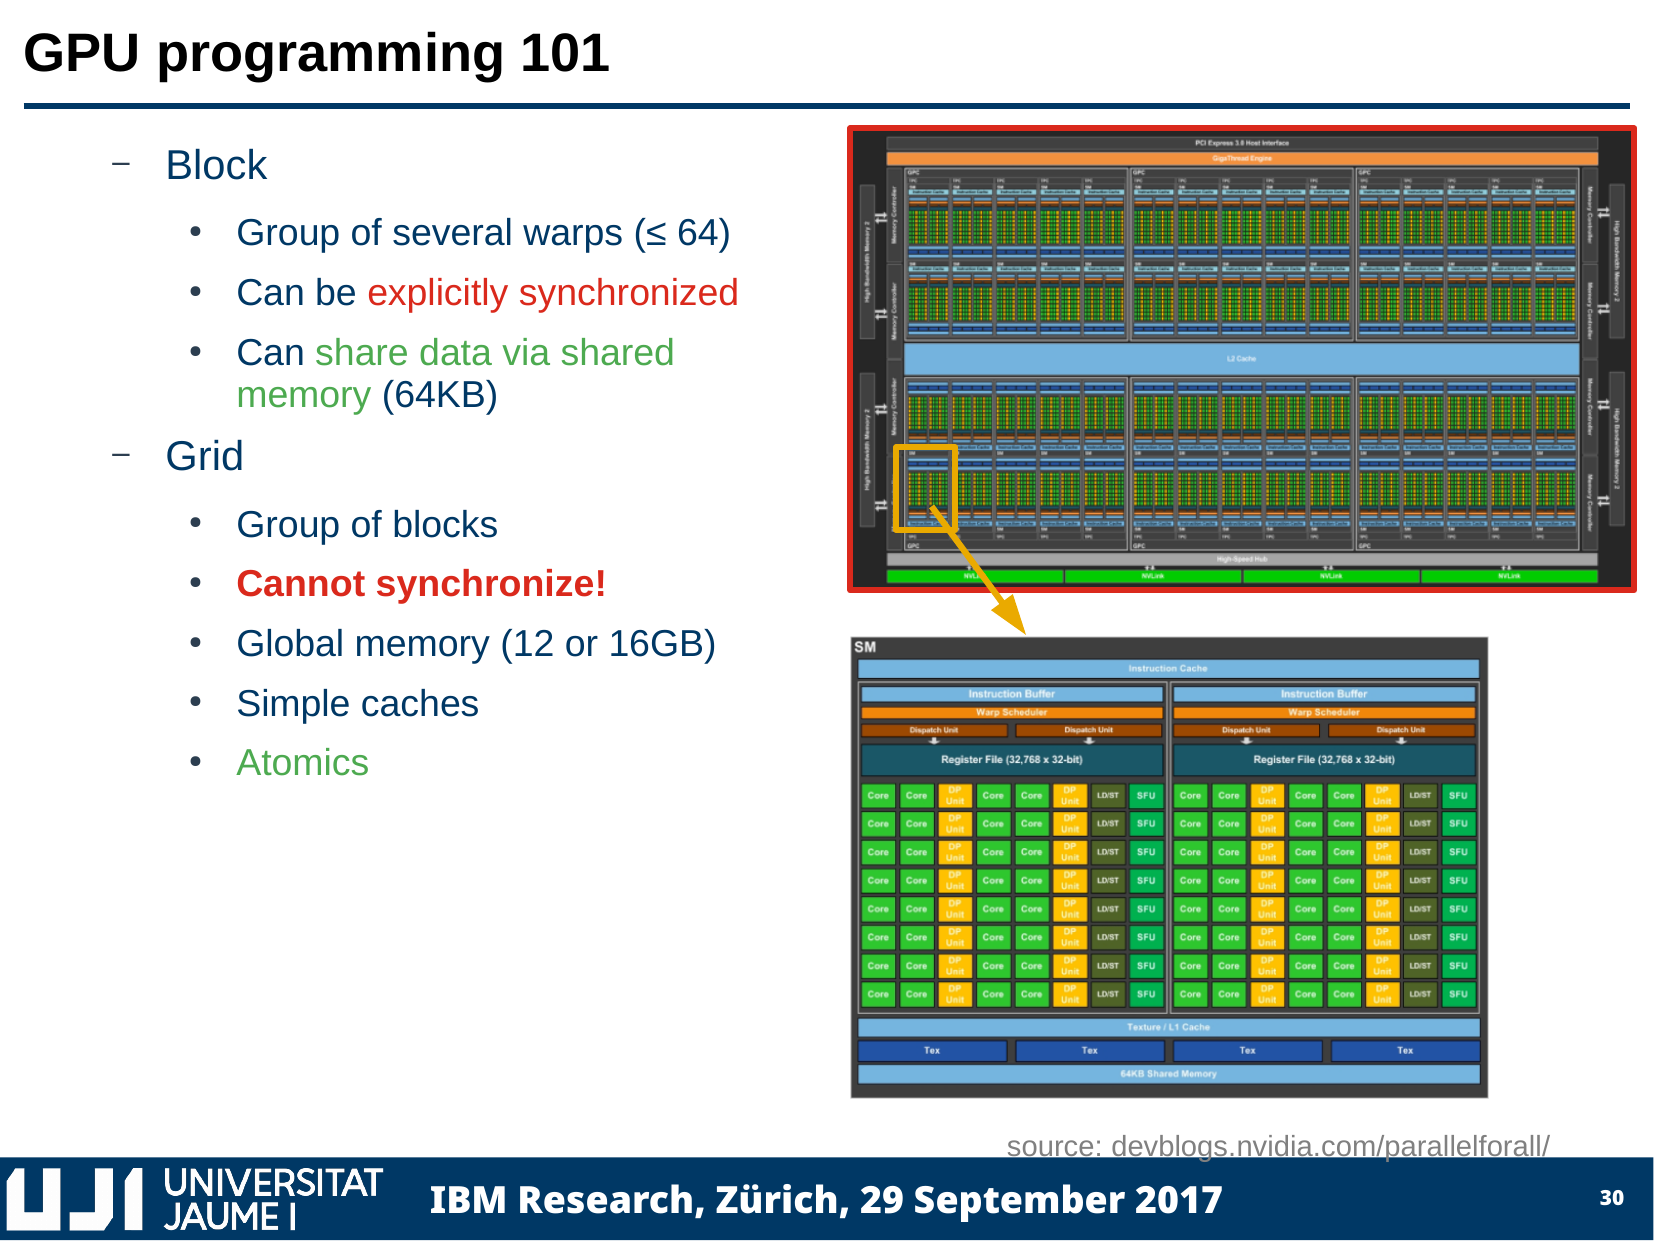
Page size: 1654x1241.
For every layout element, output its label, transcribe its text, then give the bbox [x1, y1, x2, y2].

picture [850, 636, 1489, 1099]
picture [0, 1158, 390, 1241]
title GPU programming 101 [23, 0, 1630, 107]
picture [853, 131, 1631, 587]
list Block Group of several warps (≤ 64) Can be explicitly synchronized Can share data via shared memory (64KB) Grid Group of blocks Cannot synchronize! Global memory (12 or 16GB) Simple caches Atomics [23, 141, 808, 1134]
text_box source: devblogs.nvidia.com/parallelforall/ [992, 1122, 1567, 1170]
picture [899, 450, 952, 527]
